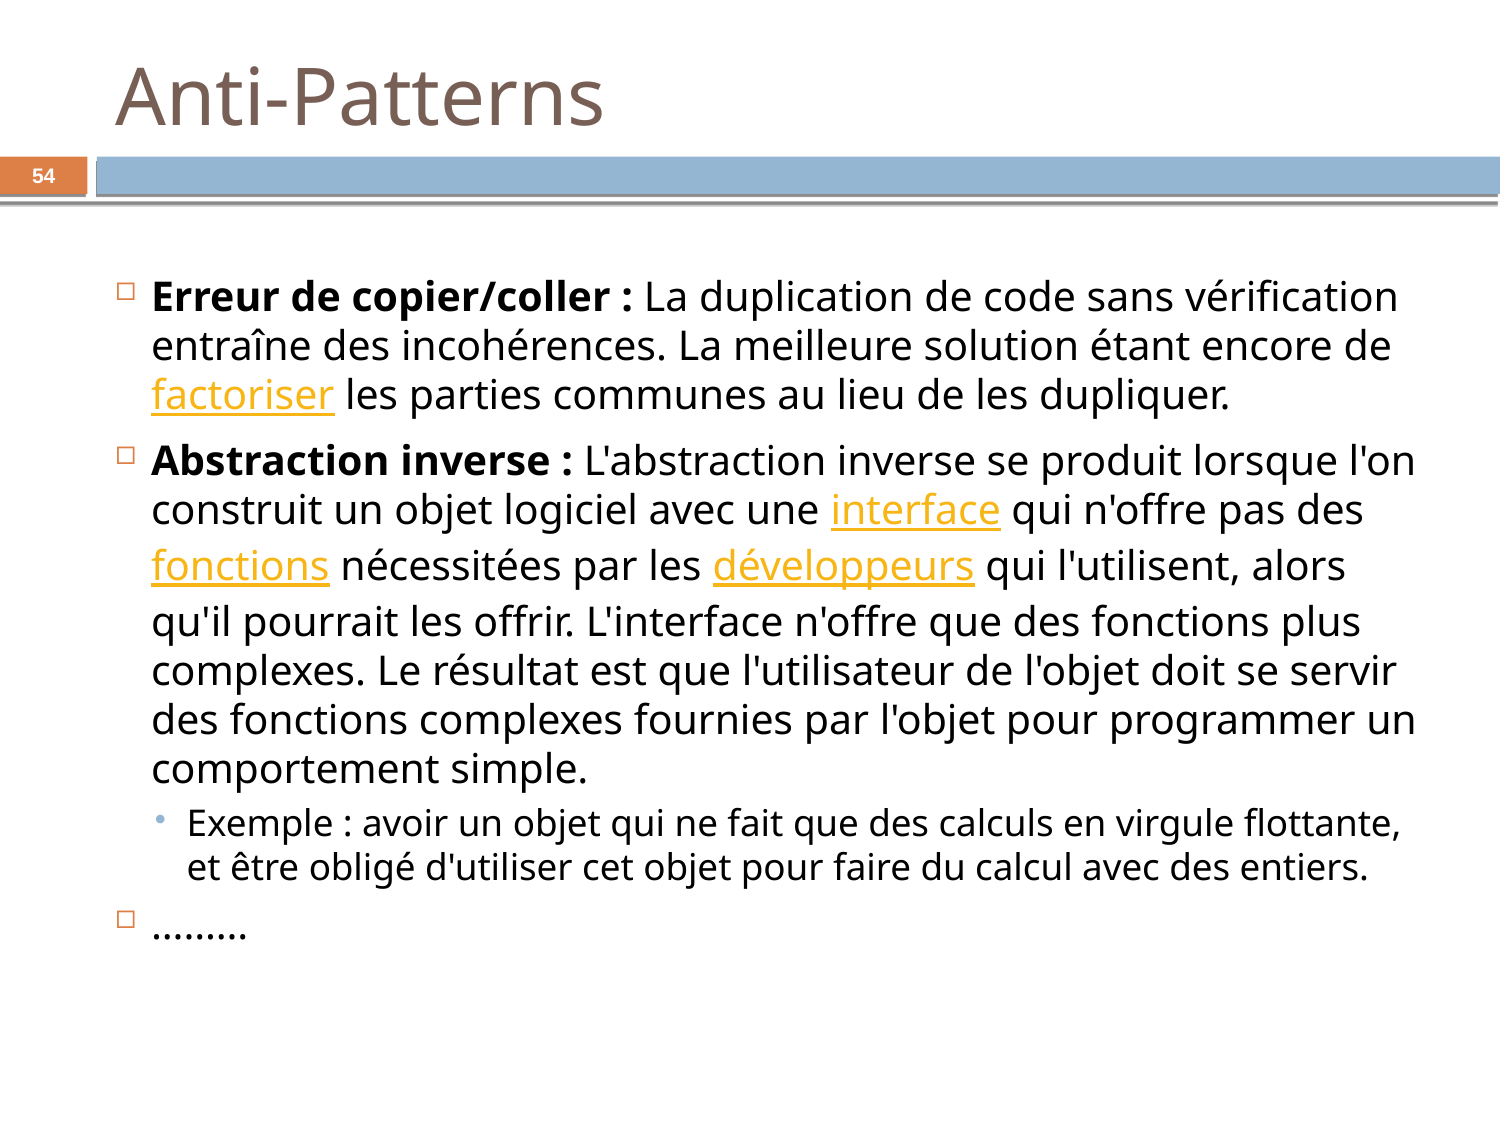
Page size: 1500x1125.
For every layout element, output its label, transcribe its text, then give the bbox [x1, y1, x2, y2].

slide_number <numéro> [0, 155, 88, 196]
list Erreur de copier/coller : La duplication de code sans vérification entraîne des incohérences. La meilleure solution étant encore de factoriser les parties communes au lieu de les dupliquer. Abstraction inverse : L'abstraction inverse se produit lorsque l'on construit un objet logiciel avec une interface qui n'offre pas des fonctions nécessitées par les développeurs qui l'utilisent, alors qu'il pourrait les offrir. L'interface n'offre que des fonctions plus complexes. Le résultat est que l'utilisateur de l'objet doit se servir des fonctions complexes fournies par l'objet pour programmer un comportement simple. Exemple : avoir un objet qui ne fait que des calculs en virgule flottante, et être obligé d'utiliser cet objet pour faire du calcul avec des entiers. ……… [100, 262, 1438, 1000]
title Anti-Patterns [100, 37, 1438, 149]
